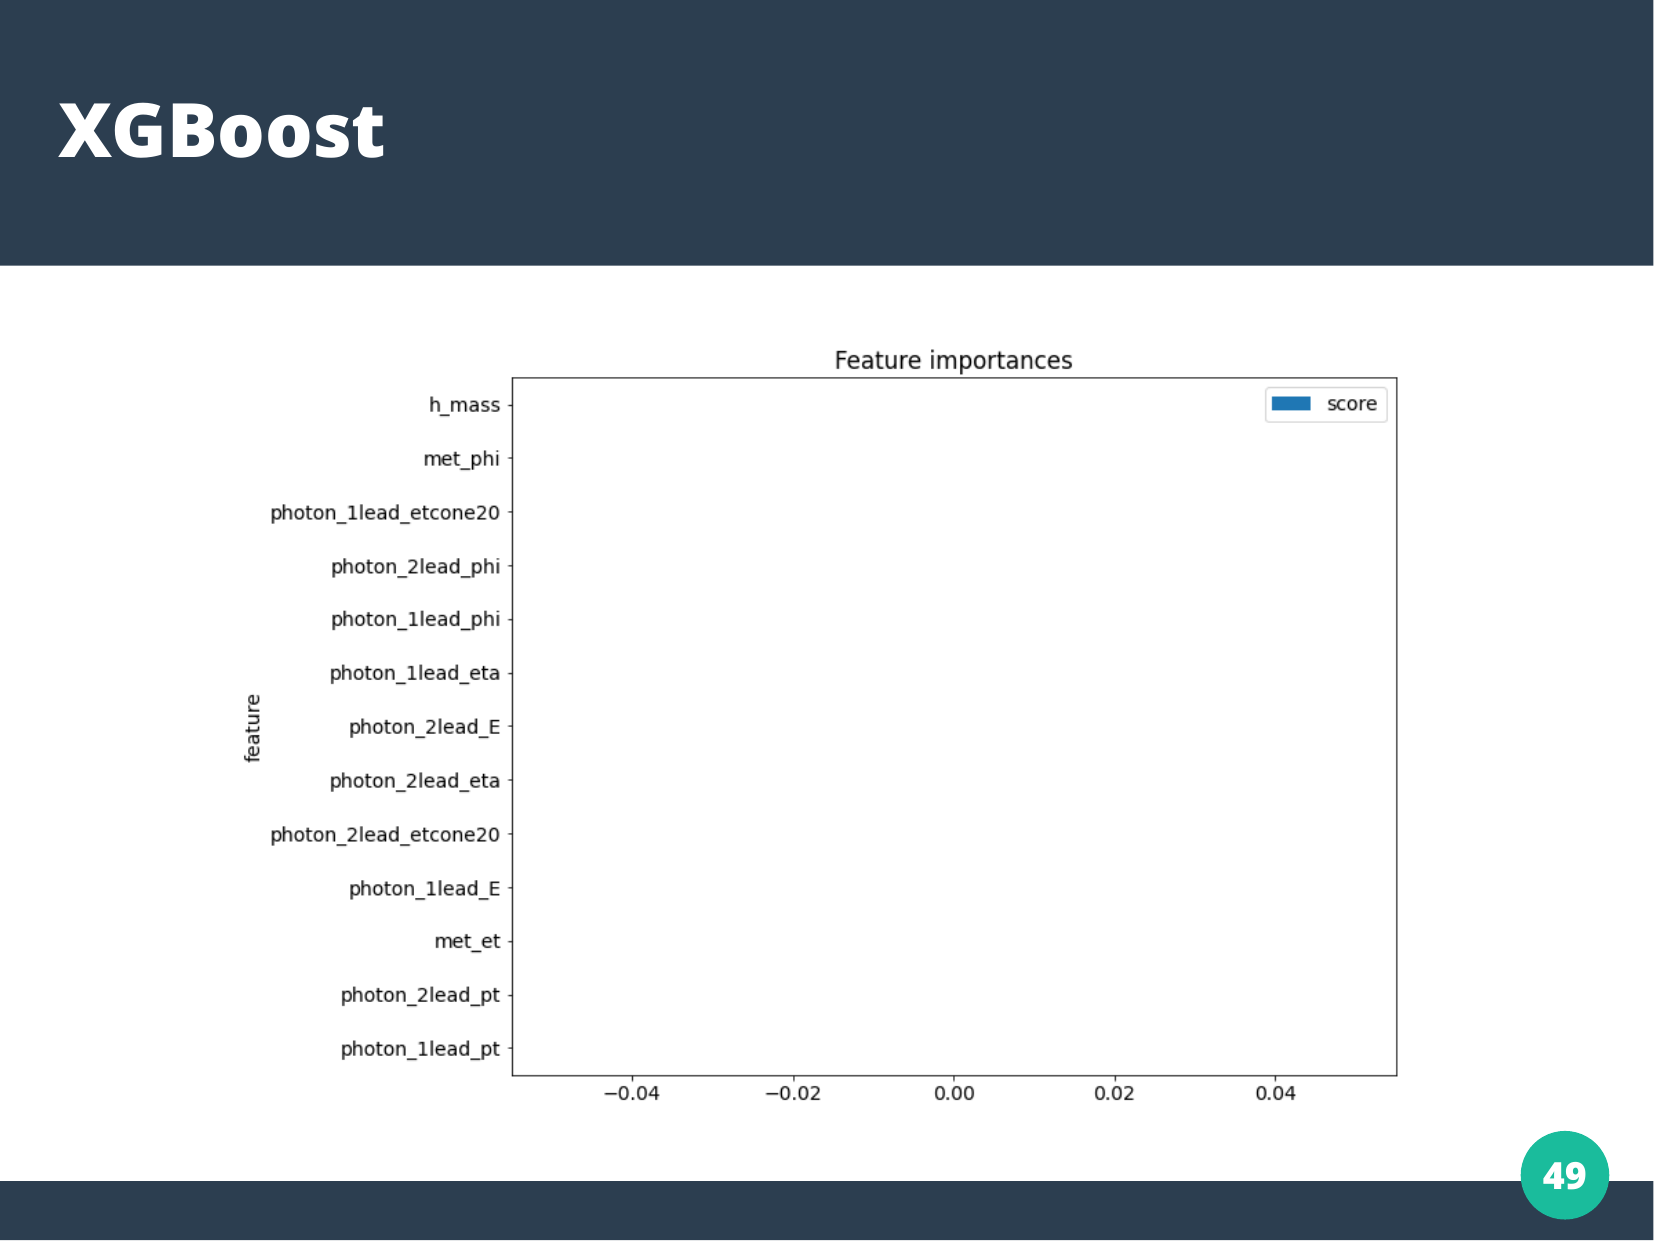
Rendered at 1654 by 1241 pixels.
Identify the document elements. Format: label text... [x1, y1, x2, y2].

title XGBoost [59, 49, 1595, 207]
picture [225, 329, 1417, 1125]
